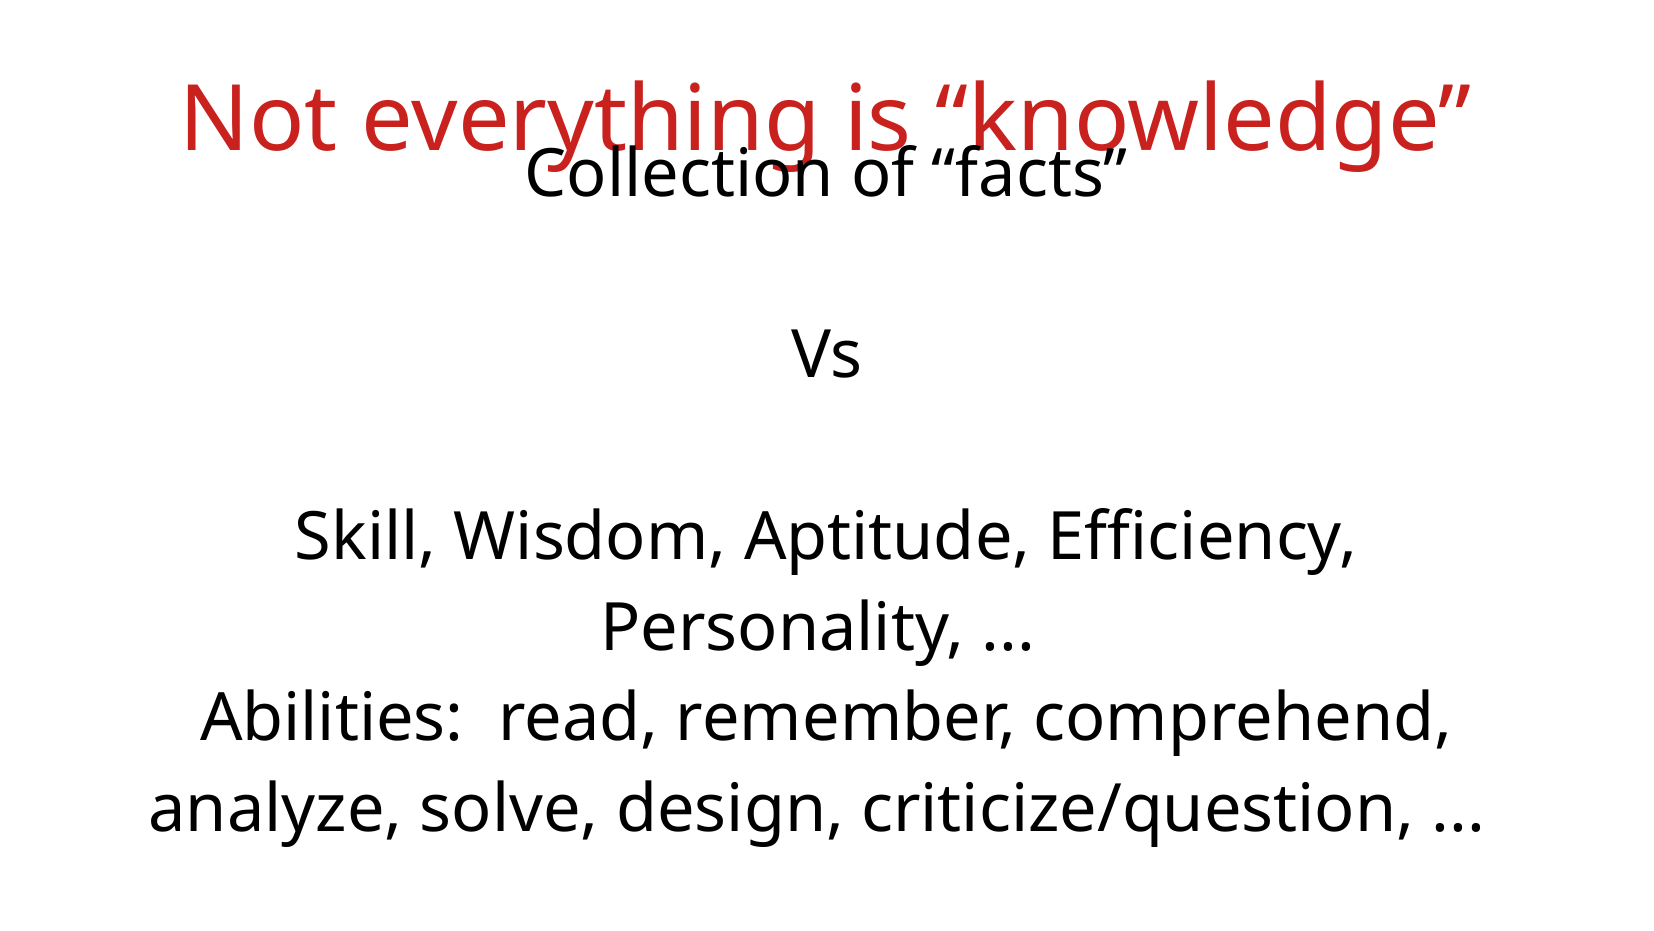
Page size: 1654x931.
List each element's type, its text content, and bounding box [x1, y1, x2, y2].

subtitle Collection of “facts” Vs Skill, Wisdom, Aptitude, Efficiency, Personality, ... Abilities: read, remember, comprehend, analyze, solve, design, criticize/question, ... [82, 263, 1571, 804]
title Not everything is “knowledge” [82, 37, 1571, 193]
